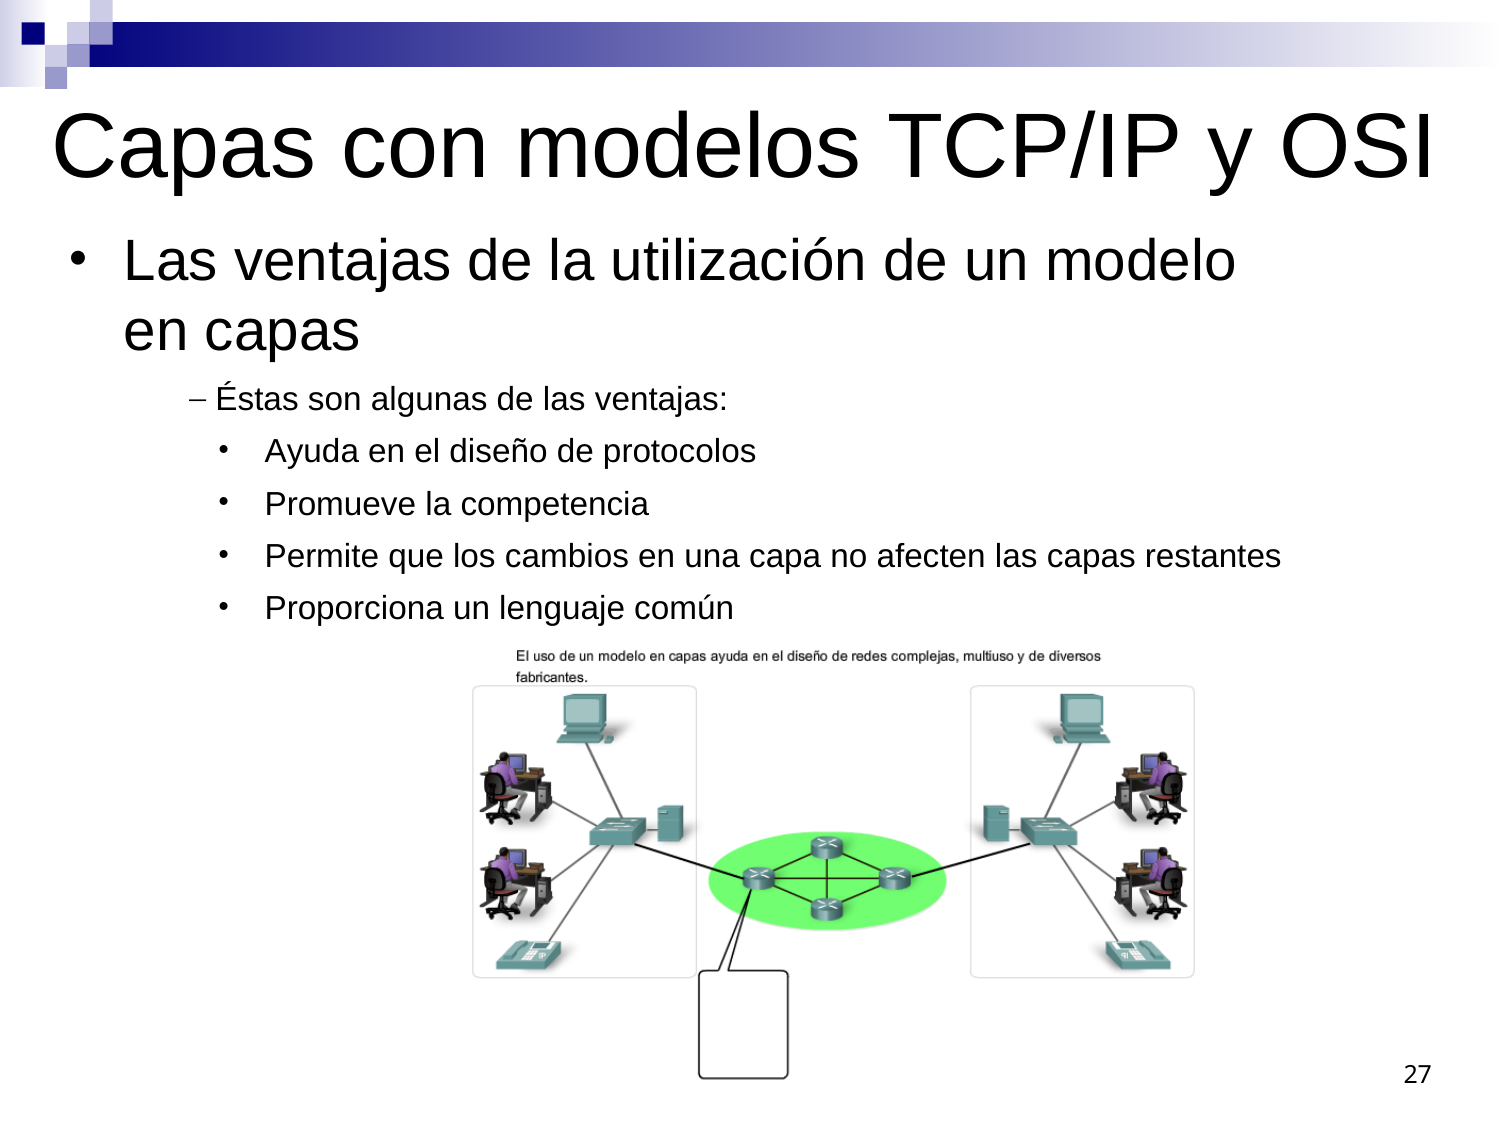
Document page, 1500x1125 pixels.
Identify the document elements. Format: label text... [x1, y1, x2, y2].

picture [466, 647, 1198, 1088]
text_box Las ventajas de la utilización de un modelo en capas Éstas son algunas de las ventajas: Ayuda en el diseño de protocolos Promueve la competencia Permite que los cambios en una capa no afecten las capas restantes Proporciona un lenguaje común [53, 214, 1477, 786]
text_box <número> [1074, 1025, 1447, 1101]
text_box Capas con modelos TCP/IP y OSI [36, 77, 1459, 204]
